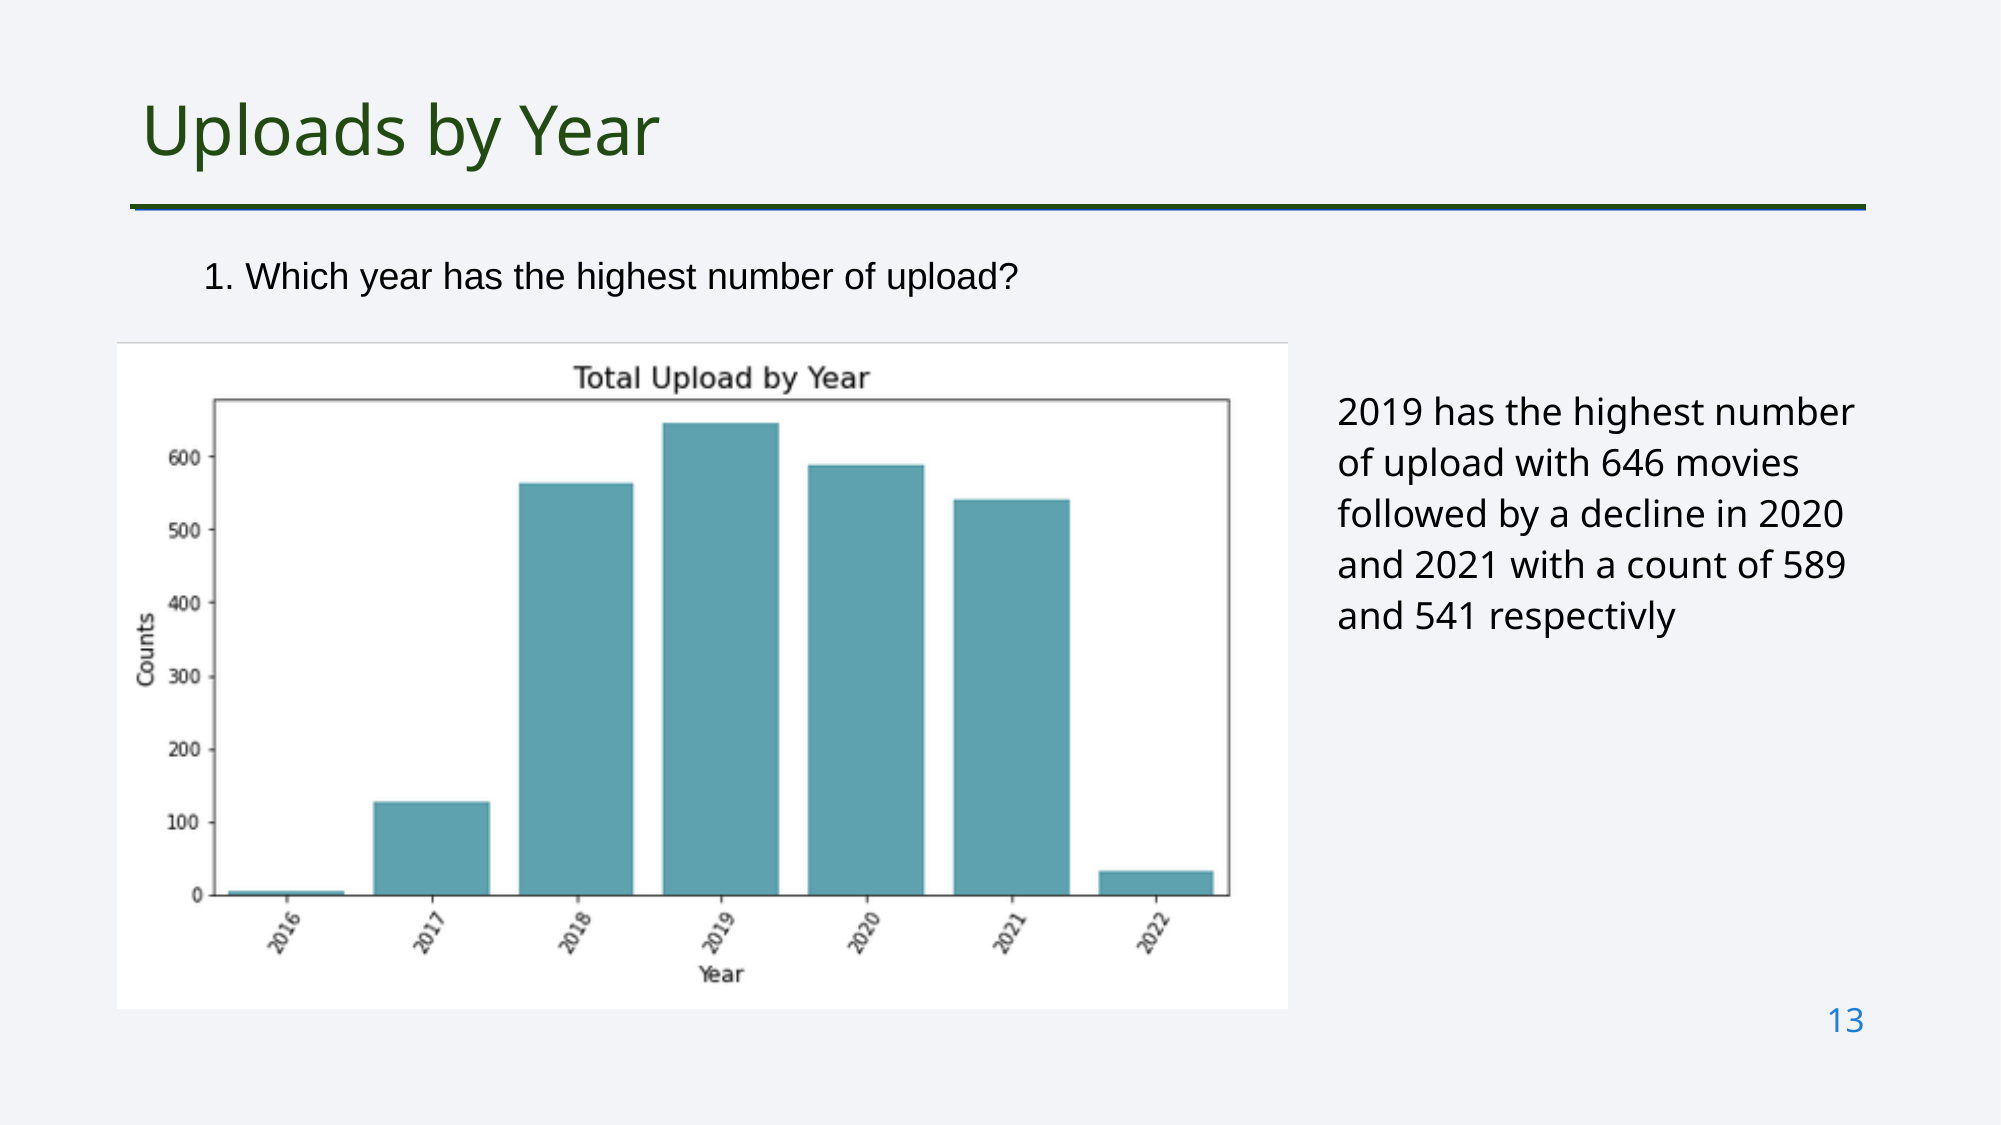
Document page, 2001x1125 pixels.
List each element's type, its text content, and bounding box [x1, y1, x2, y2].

text_box 1. Which year has the highest number of upload? [188, 248, 1229, 305]
slide_number <number> [1429, 988, 1880, 1055]
text_box Uploads by Year [126, 88, 1852, 179]
text_box 2019 has the highest number of upload with 646 movies followed by a decline in 2020 and 2021 with a count of 589 and 541 respectivly [1322, 377, 1914, 620]
picture [0, 0, 2001, 1125]
